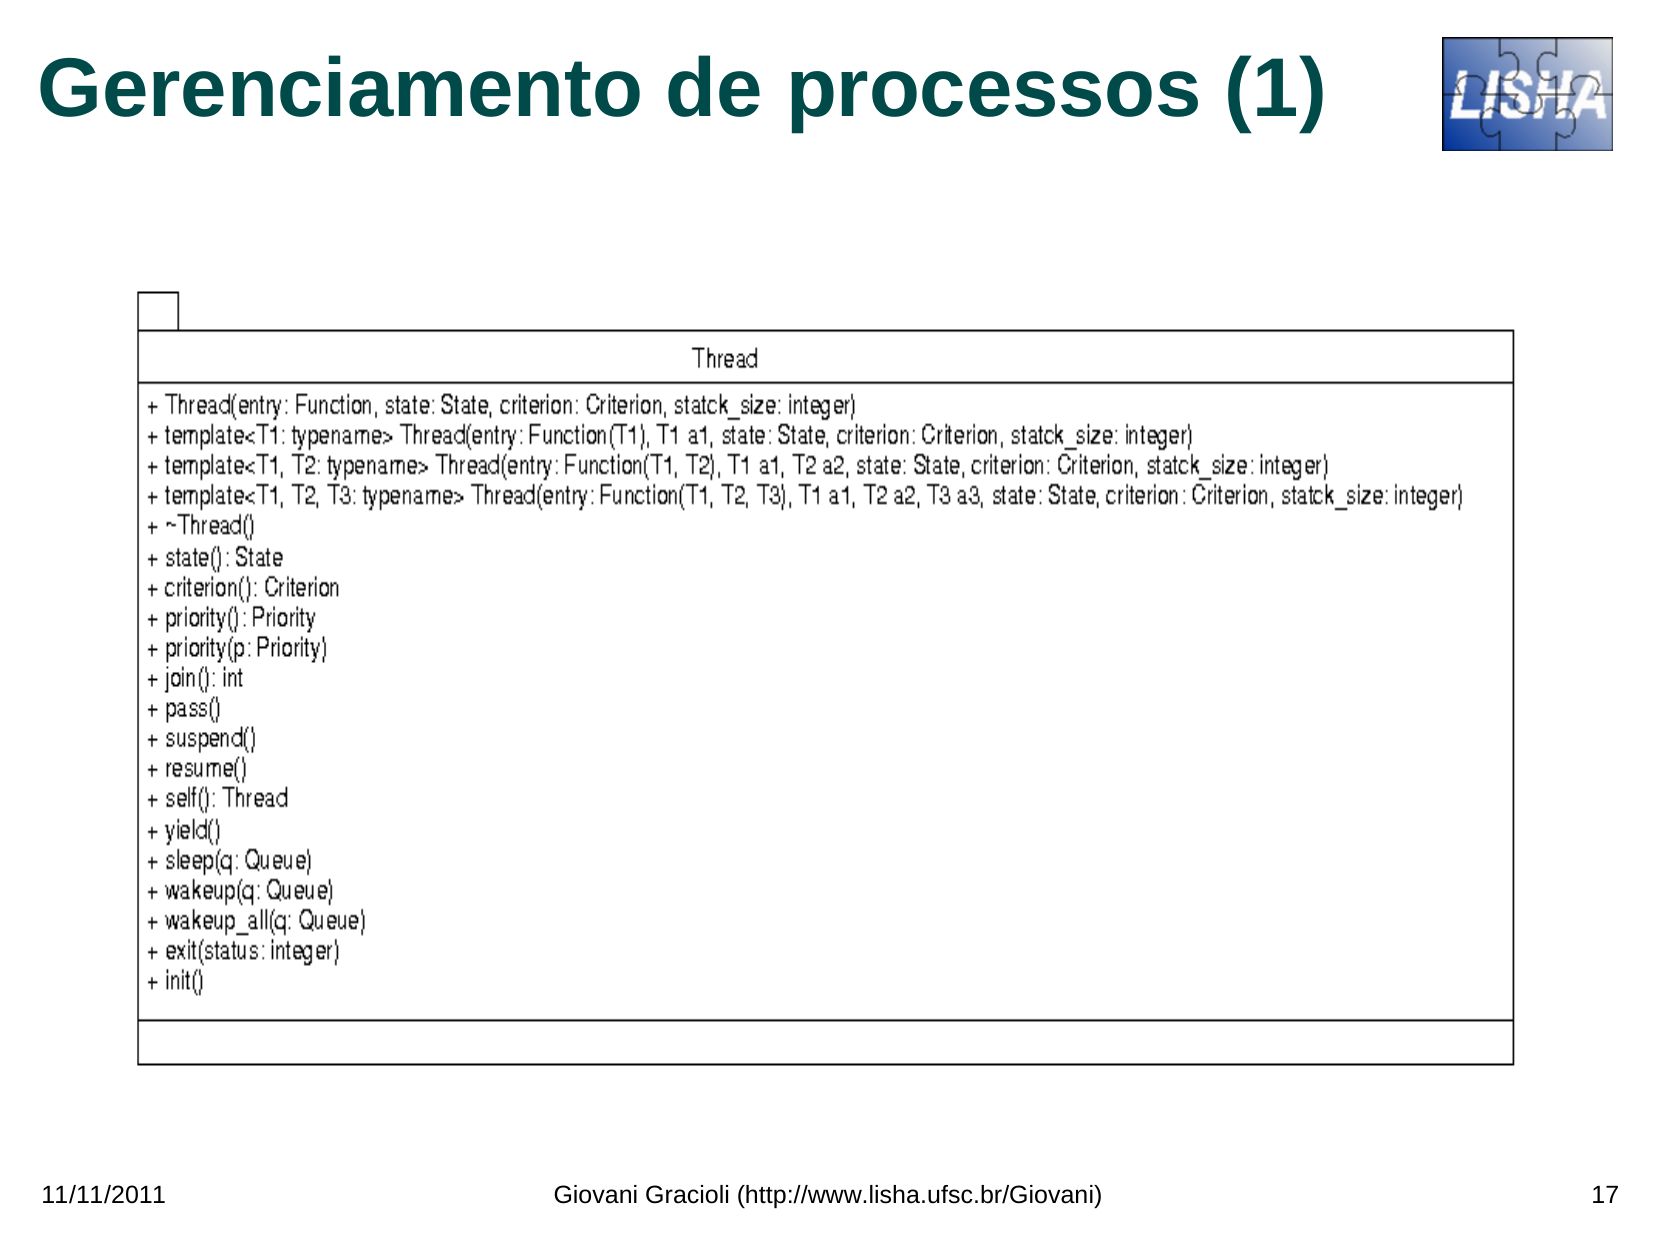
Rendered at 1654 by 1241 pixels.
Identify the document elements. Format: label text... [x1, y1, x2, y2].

picture [136, 290, 1516, 1068]
title Gerenciamento de processos (1) [37, 37, 1426, 151]
picture [1442, 37, 1613, 151]
